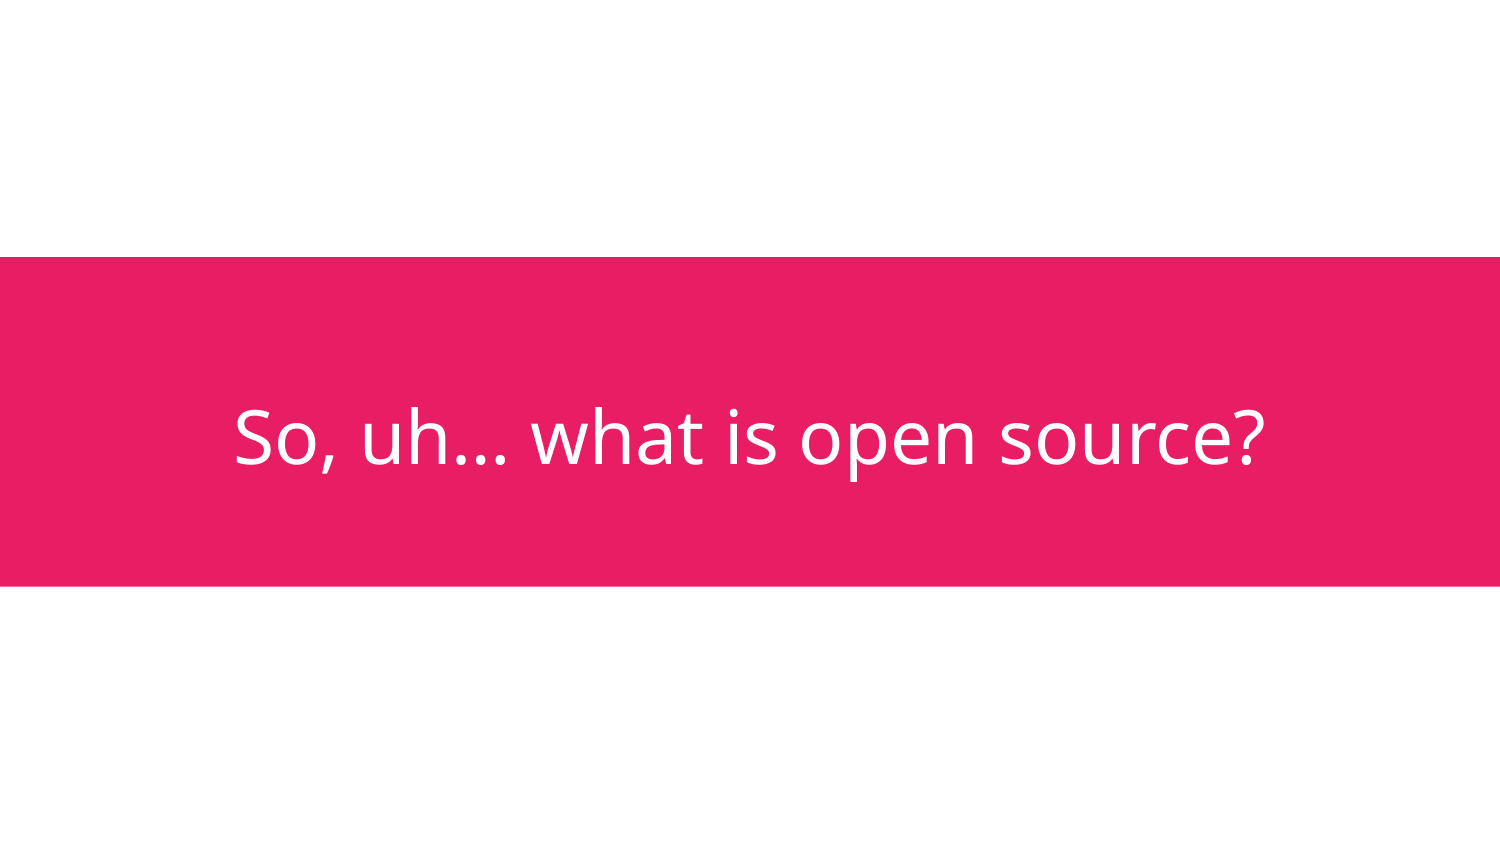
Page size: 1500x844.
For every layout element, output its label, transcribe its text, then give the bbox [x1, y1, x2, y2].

title So, uh… what is open source? [70, 309, 1430, 559]
